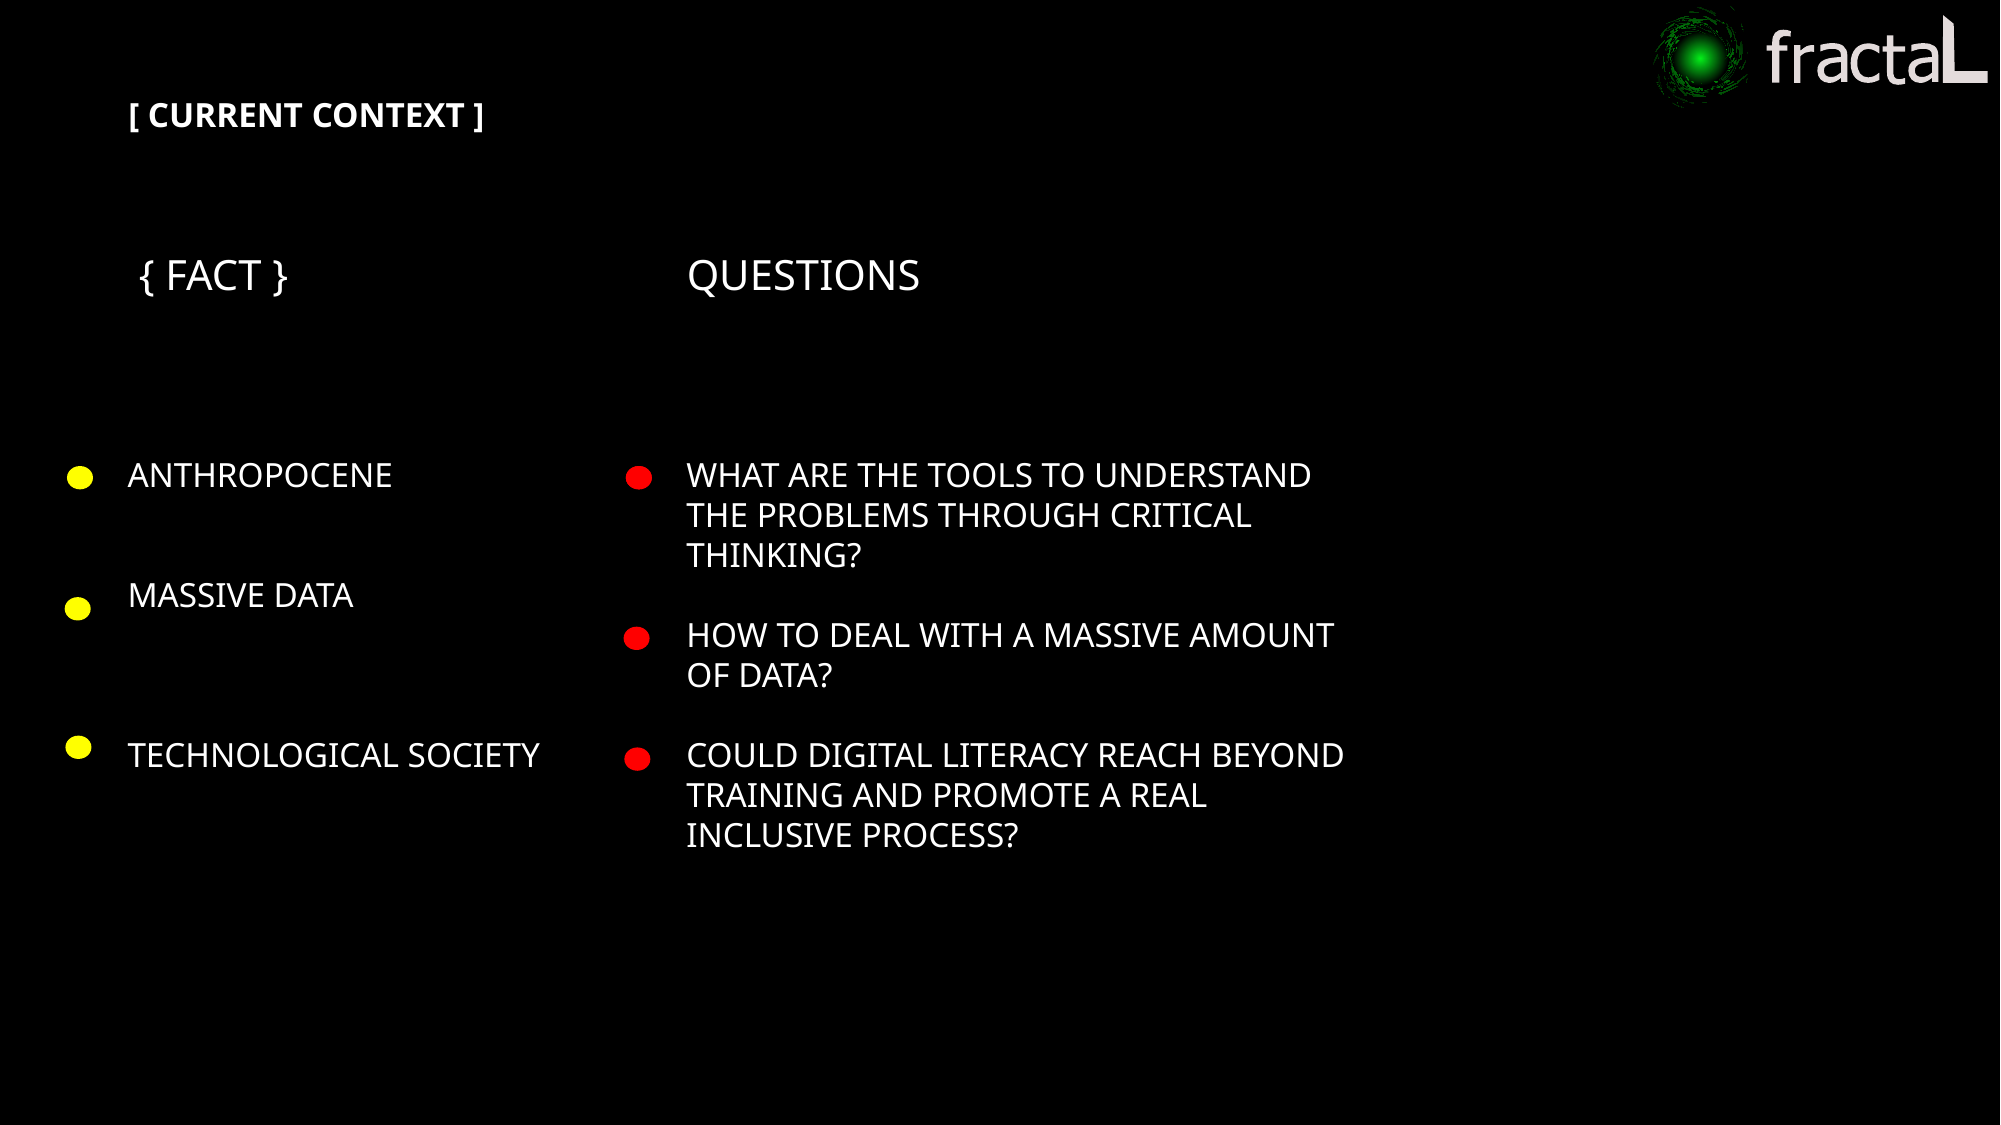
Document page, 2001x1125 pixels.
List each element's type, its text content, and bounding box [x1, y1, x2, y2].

picture [1653, 5, 1988, 108]
text_box [66, 736, 91, 758]
text_box [ current context ] [52, 86, 570, 142]
text_box [626, 467, 651, 489]
text_box QUESTIONS [565, 168, 1042, 386]
text_box [65, 598, 90, 620]
text_box [625, 748, 650, 770]
text_box WHAT ARE THE TOOLS TO UNDERSTAND THE PROBLEMS THROUGH CRITICAL THINKING? HOW TO DEAL WITH A MASSIVE AMOUNT OF DATA? COULD DIGITAL LITERACY REACH BEYOND TRAINING AND PROMOTE A REAL INCLUSIVE PROCESS? [671, 447, 1382, 862]
text_box { FACT } [13, 168, 414, 386]
text_box [68, 467, 92, 489]
text_box [624, 627, 649, 649]
text_box ANTHROPOCENE MASSIVE DATA TECHNOLOGICAL SOCIETY [112, 447, 613, 782]
